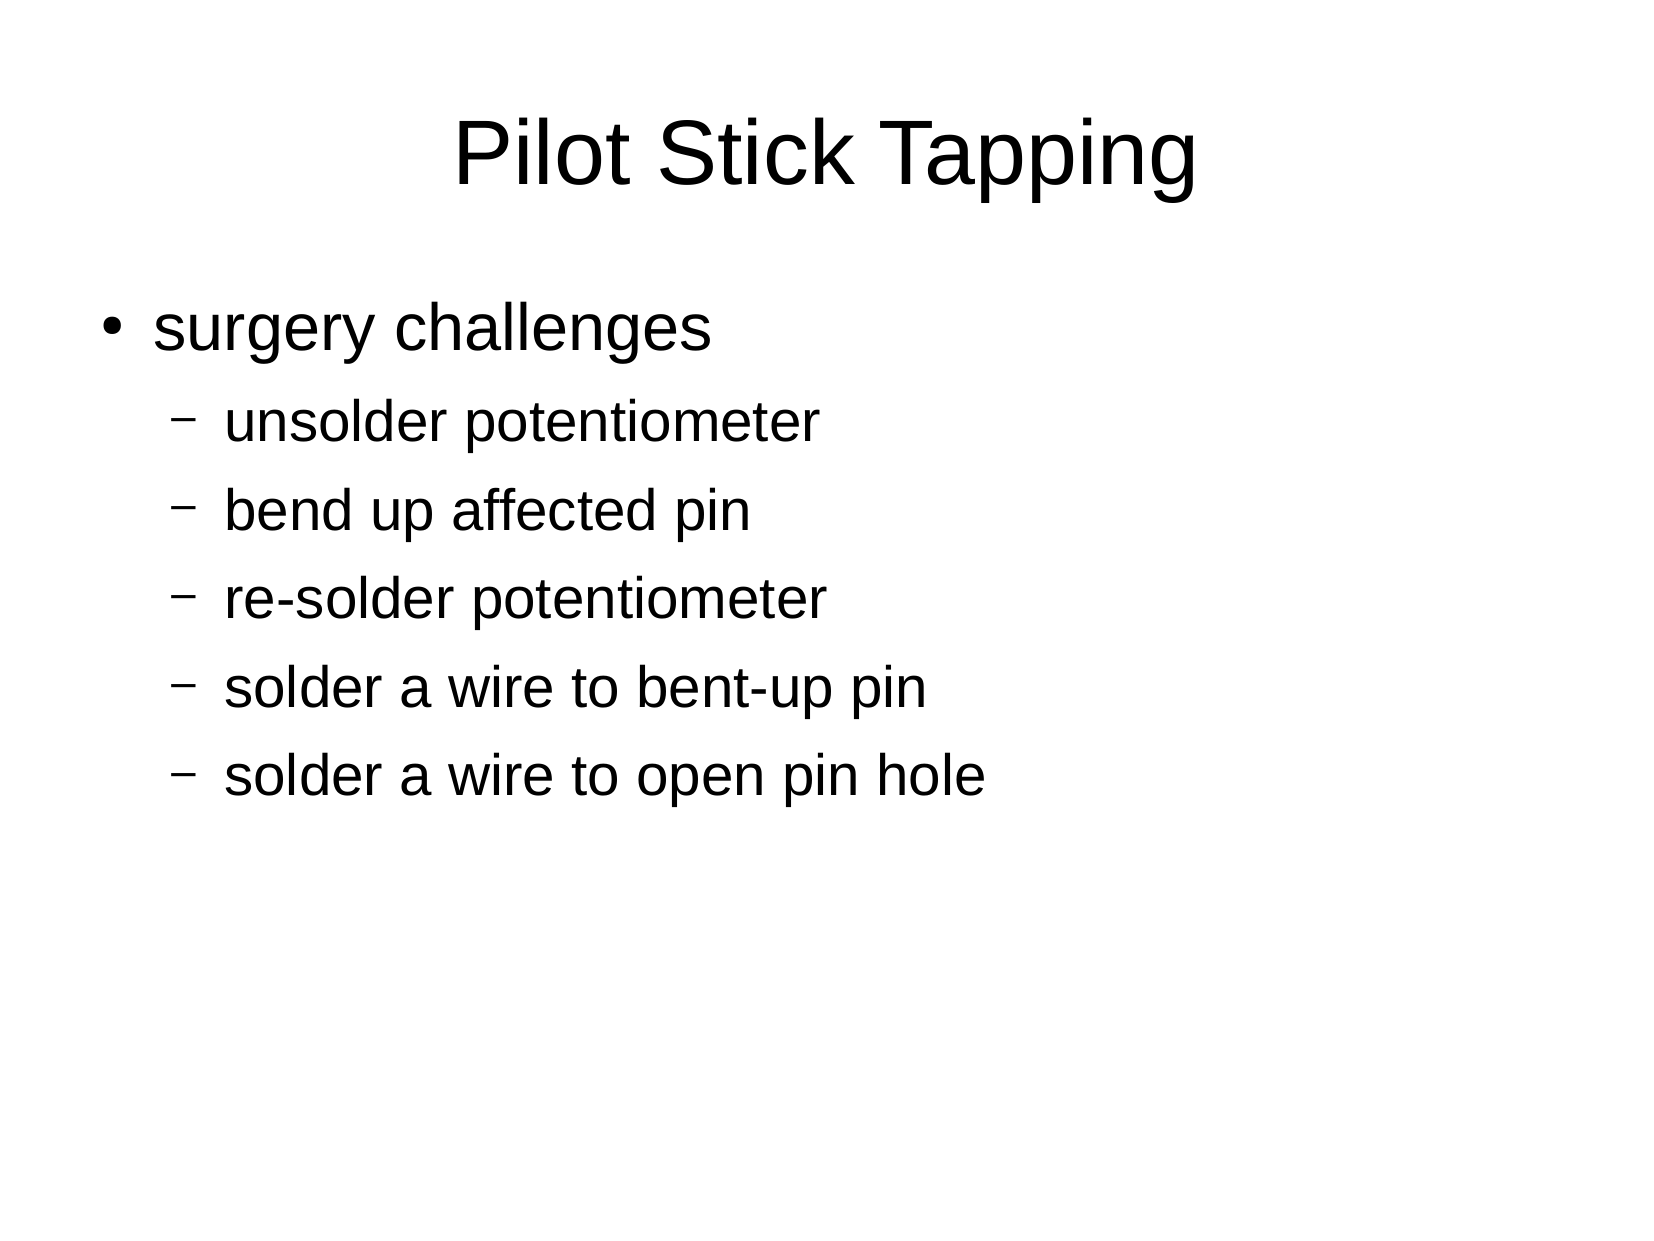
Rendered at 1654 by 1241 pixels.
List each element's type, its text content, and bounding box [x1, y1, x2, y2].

title Pilot Stick Tapping [82, 49, 1571, 257]
list surgery challenges unsolder potentiometer bend up affected pin re-solder potentiometer solder a wire to bent-up pin solder a wire to open pin hole [82, 290, 1571, 1010]
